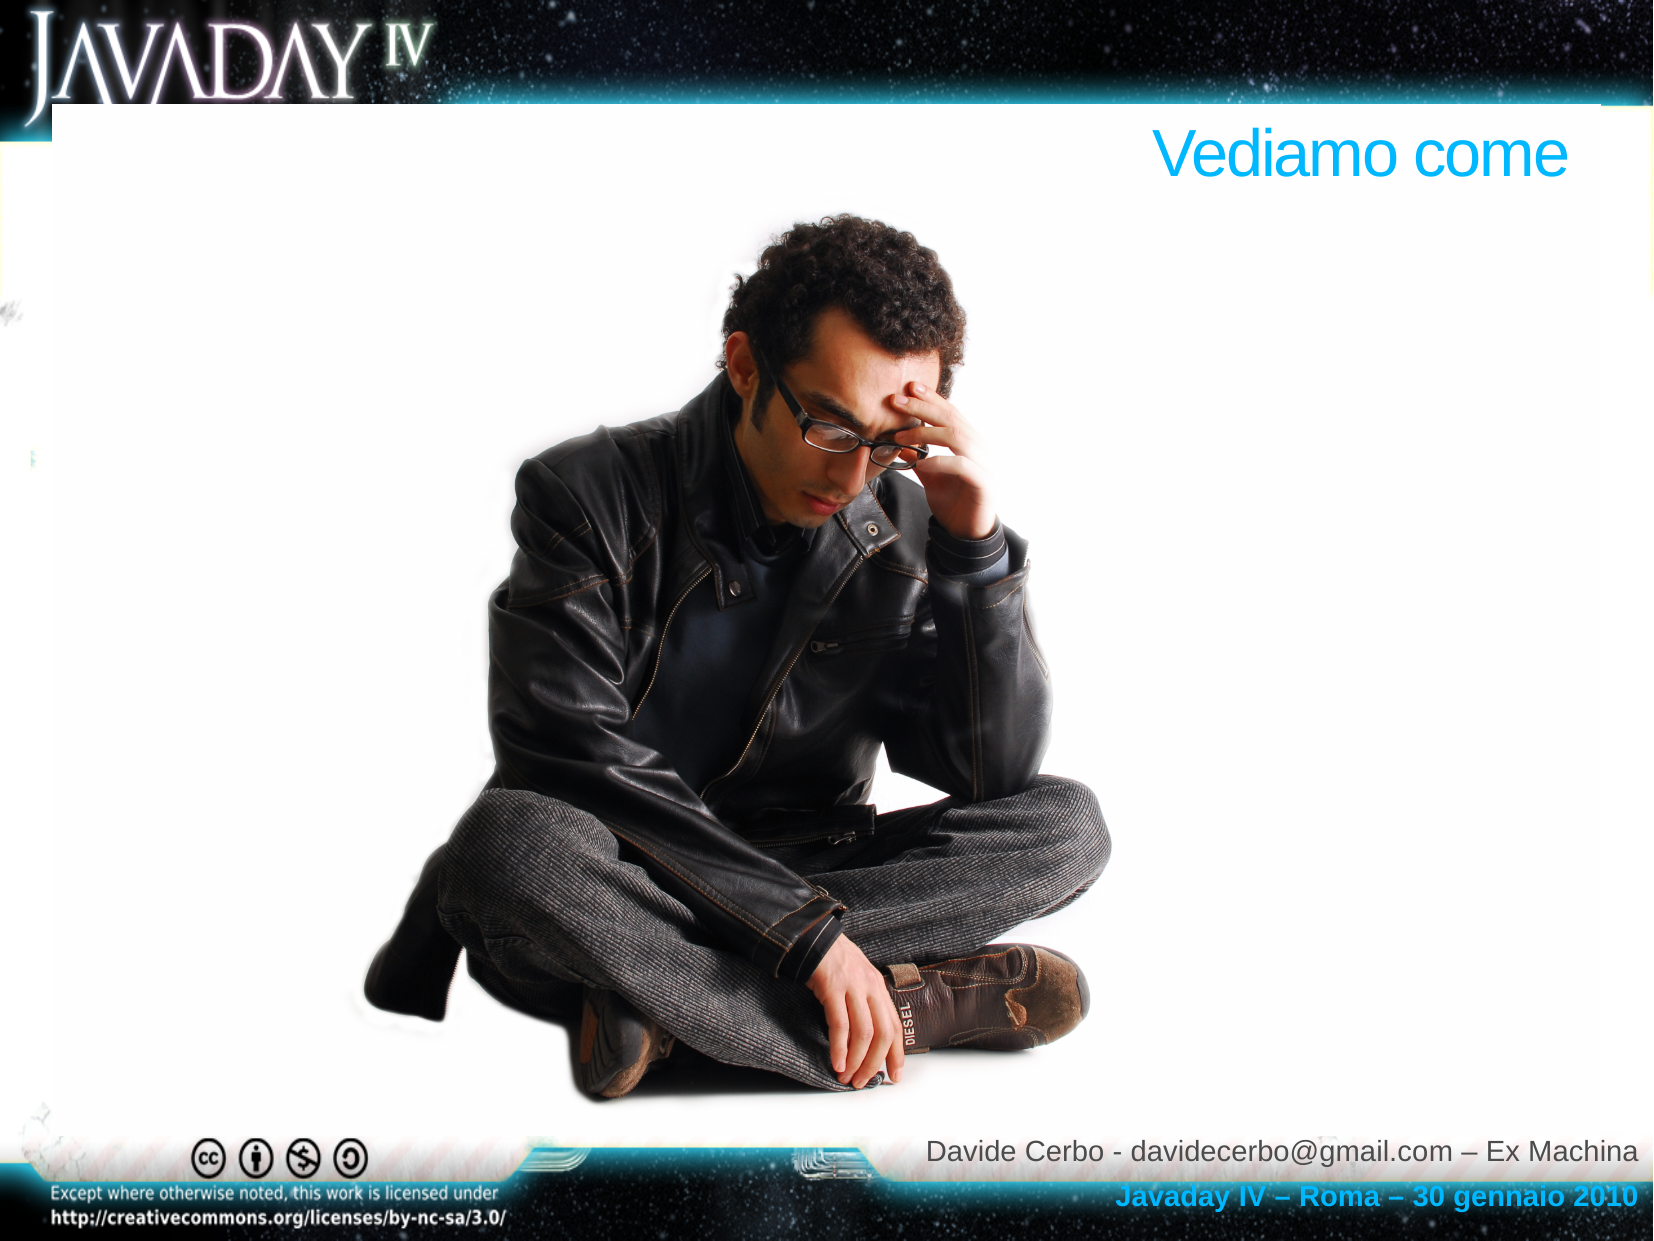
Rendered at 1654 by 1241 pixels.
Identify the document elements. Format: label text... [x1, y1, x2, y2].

title Vediamo come [82, 49, 1571, 257]
picture [0, 0, 1653, 1241]
